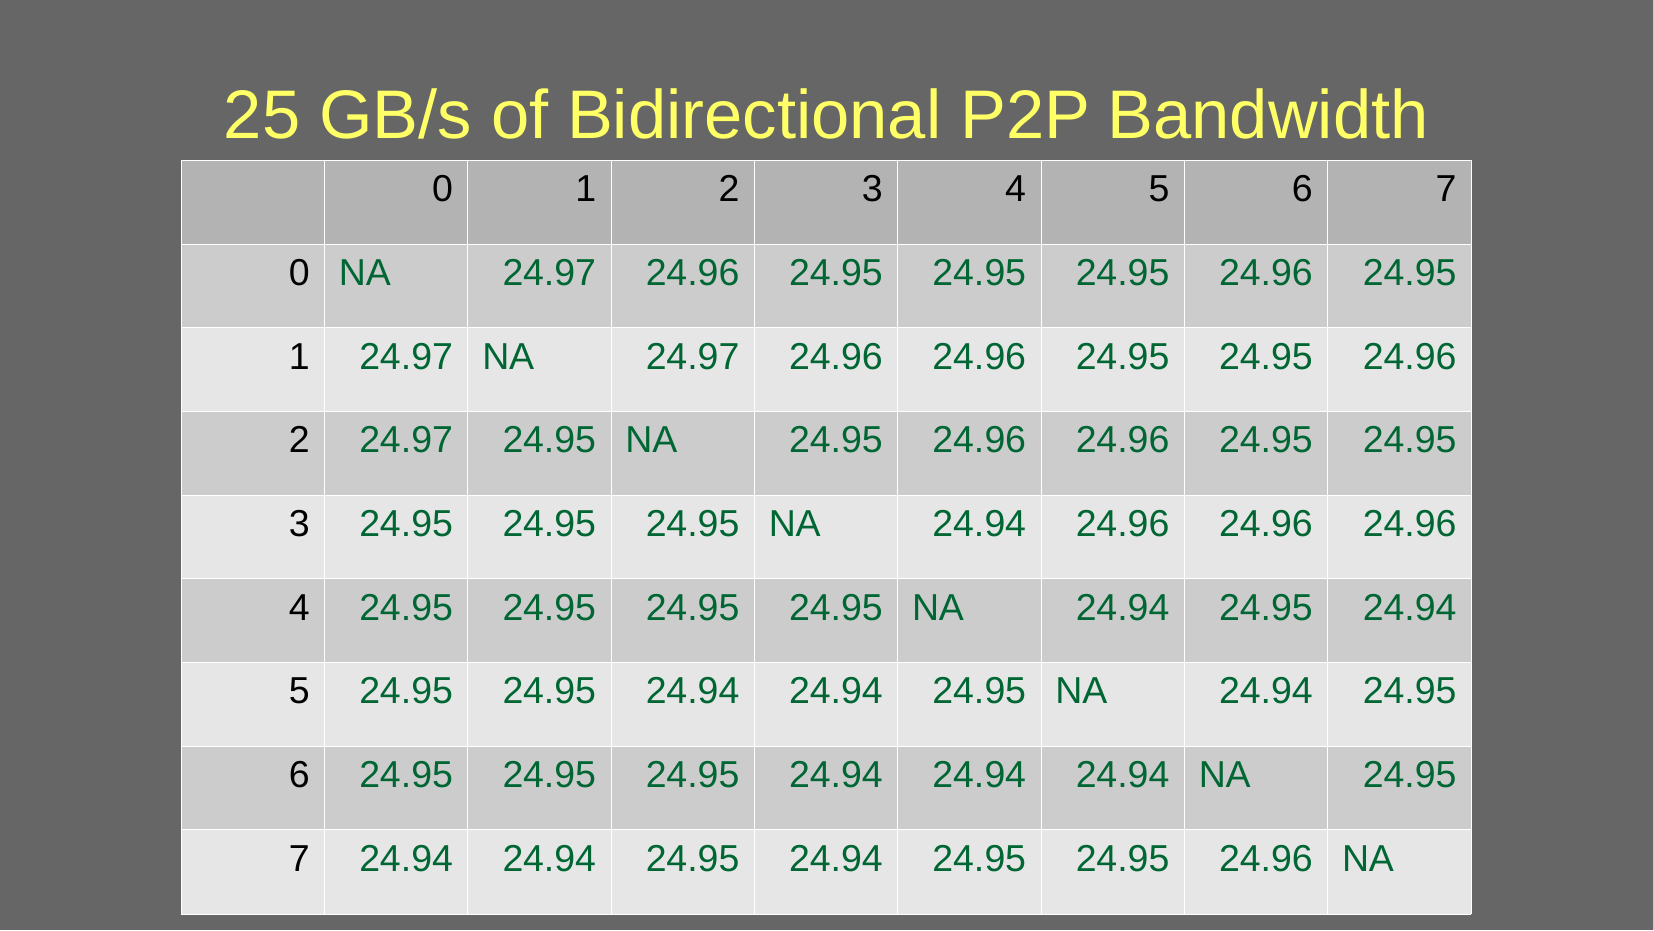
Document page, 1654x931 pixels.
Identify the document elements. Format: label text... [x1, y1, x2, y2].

table_cell 24.97 [468, 245, 611, 327]
table_cell 24.96 [755, 328, 897, 411]
table_cell 24.97 [612, 328, 754, 411]
table_cell 24.94 [325, 830, 467, 914]
table_header [182, 161, 324, 244]
table_cell 24.94 [1042, 579, 1184, 662]
table_cell 6 [182, 747, 324, 829]
table_cell 1 [182, 328, 324, 411]
table_cell 24.95 [468, 412, 611, 495]
table_cell 24.94 [1042, 747, 1184, 829]
table_cell 24.95 [325, 663, 467, 746]
table_cell 24.96 [1185, 496, 1327, 578]
table_cell 24.95 [325, 496, 467, 578]
table_cell 24.95 [755, 245, 897, 327]
table_cell 24.95 [325, 747, 467, 829]
table_cell 24.95 [755, 412, 897, 495]
table_cell 24.95 [325, 579, 467, 662]
table_cell 24.94 [468, 830, 611, 914]
table_cell 24.94 [755, 663, 897, 746]
table_cell 24.95 [468, 496, 611, 578]
table_cell NA [325, 245, 467, 327]
table_cell 24.95 [1042, 830, 1184, 914]
table_cell 24.97 [325, 328, 467, 411]
title 25 GB/s of Bidirectional P2P Bandwidth [82, 36, 1571, 193]
table_cell 24.94 [612, 663, 754, 746]
table_header 5 [1042, 161, 1184, 244]
table_cell 24.95 [1185, 328, 1327, 411]
table_cell 24.95 [468, 663, 611, 746]
table_header 2 [612, 161, 754, 244]
table_cell 24.95 [898, 245, 1041, 327]
table_cell 24.96 [1328, 496, 1471, 578]
table_cell NA [1328, 830, 1471, 914]
table_cell 24.95 [898, 830, 1041, 914]
table_cell 24.95 [1328, 663, 1471, 746]
table_cell 4 [182, 579, 324, 662]
table_cell 24.95 [755, 579, 897, 662]
table_header 0 [325, 161, 467, 244]
table_header 1 [468, 161, 611, 244]
table_cell 24.95 [1185, 412, 1327, 495]
table_cell 24.95 [1328, 747, 1471, 829]
table_cell 24.95 [612, 747, 754, 829]
table_header 6 [1185, 161, 1327, 244]
table_cell 24.96 [1185, 245, 1327, 327]
table_cell 5 [182, 663, 324, 746]
table_cell 24.95 [612, 830, 754, 914]
table_cell NA [1042, 663, 1184, 746]
table_header 3 [755, 161, 897, 244]
table_cell 24.96 [612, 245, 754, 327]
table_cell NA [755, 496, 897, 578]
table_cell 24.96 [1042, 412, 1184, 495]
table_cell 24.95 [1185, 579, 1327, 662]
table_cell 24.96 [898, 328, 1041, 411]
table_cell 24.95 [1042, 245, 1184, 327]
table_cell NA [612, 412, 754, 495]
table_cell 24.95 [468, 747, 611, 829]
table_cell 2 [182, 412, 324, 495]
table_cell 24.95 [612, 496, 754, 578]
table_cell 7 [182, 830, 324, 914]
table_cell 24.96 [1042, 496, 1184, 578]
table_cell 3 [182, 496, 324, 578]
table_cell 24.95 [1042, 328, 1184, 411]
table_cell 24.94 [755, 747, 897, 829]
table_header 7 [1328, 161, 1471, 244]
table_cell 0 [182, 245, 324, 327]
table_cell 24.95 [1328, 412, 1471, 495]
table_cell 24.96 [898, 412, 1041, 495]
table_cell 24.95 [898, 663, 1041, 746]
table_cell 24.94 [898, 747, 1041, 829]
table_cell 24.94 [1328, 579, 1471, 662]
table_cell NA [1185, 747, 1327, 829]
table_cell 24.94 [898, 496, 1041, 578]
table_header 4 [898, 161, 1041, 244]
table_cell 24.96 [1185, 830, 1327, 914]
table_cell NA [468, 328, 611, 411]
table_cell 24.96 [1328, 328, 1471, 411]
table_cell NA [898, 579, 1041, 662]
table_cell 24.97 [325, 412, 467, 495]
table_cell 24.95 [468, 579, 611, 662]
table_cell 24.95 [612, 579, 754, 662]
table_cell 24.94 [1185, 663, 1327, 746]
table_cell 24.95 [1328, 245, 1471, 327]
table_cell 24.94 [755, 830, 897, 914]
